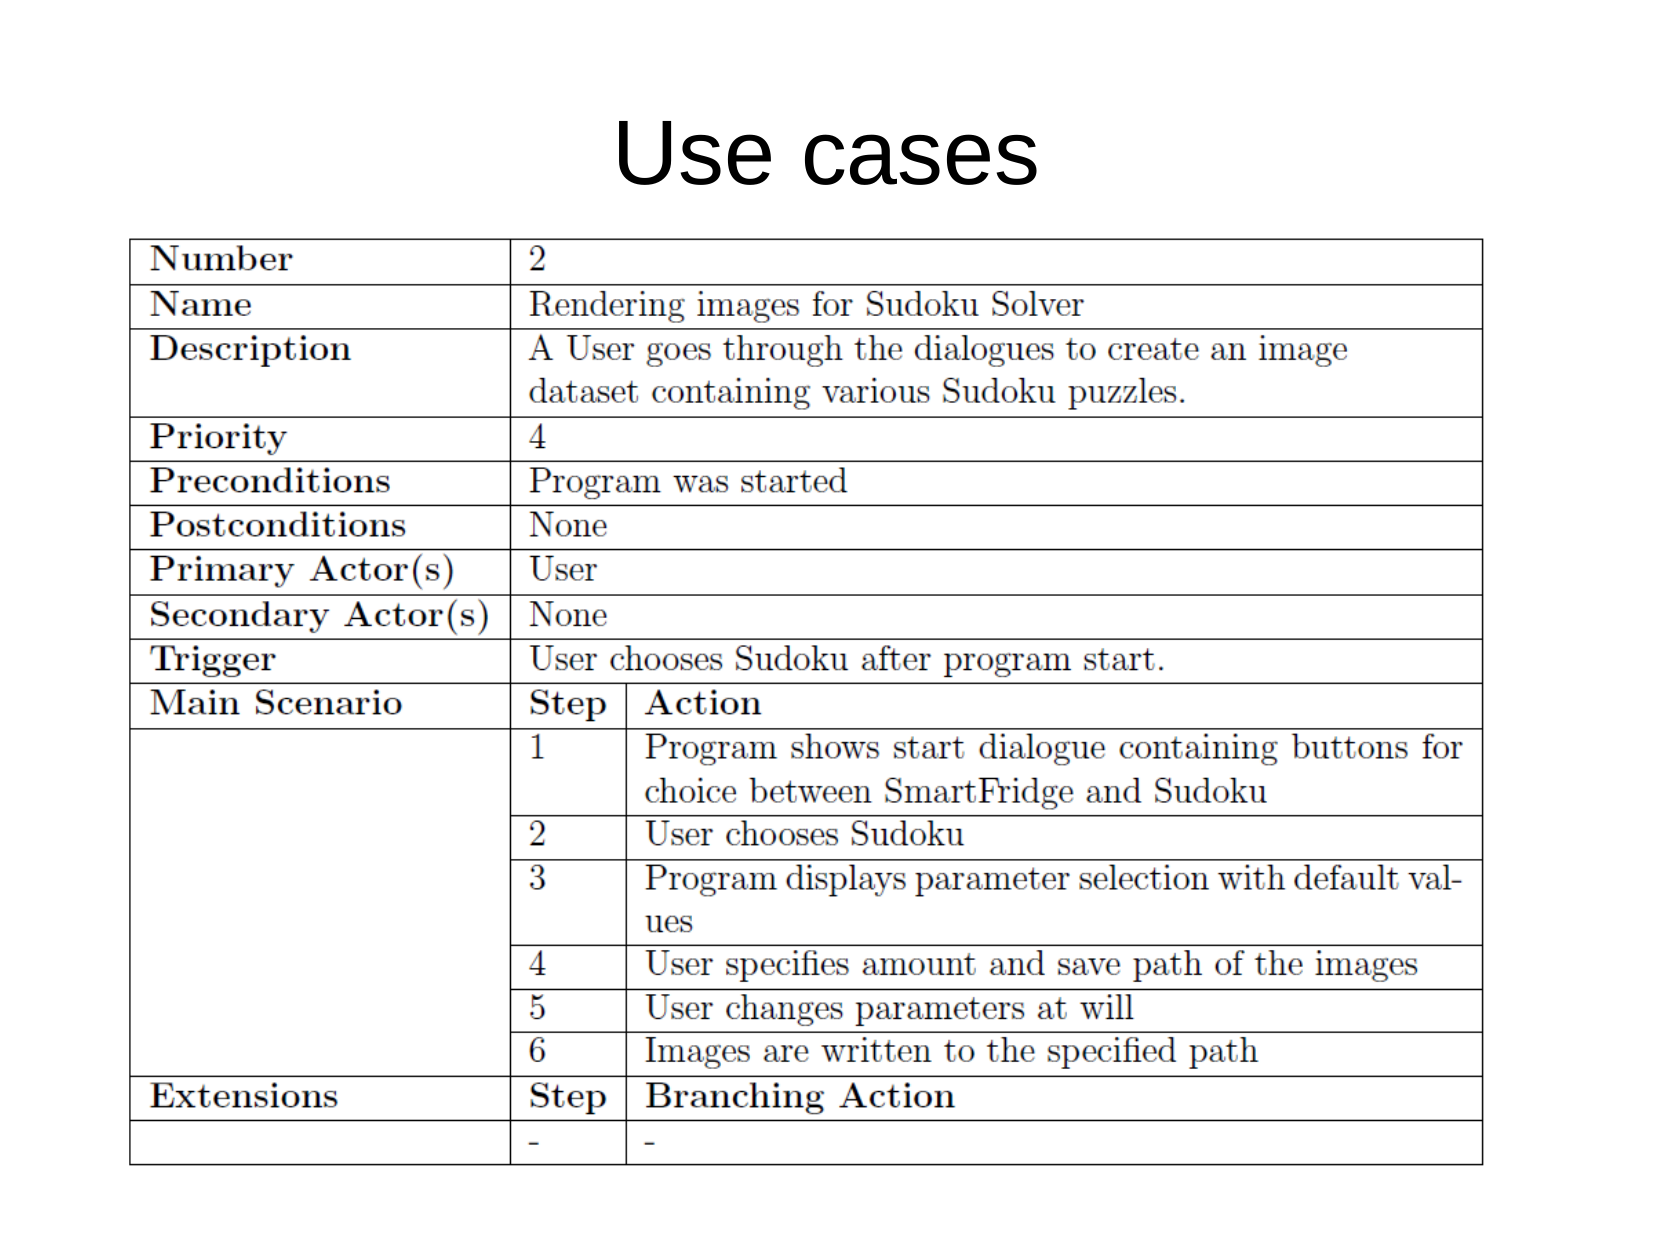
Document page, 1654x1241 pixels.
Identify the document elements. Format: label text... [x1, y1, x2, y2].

title Use cases [82, 49, 1571, 257]
picture [128, 236, 1489, 1171]
